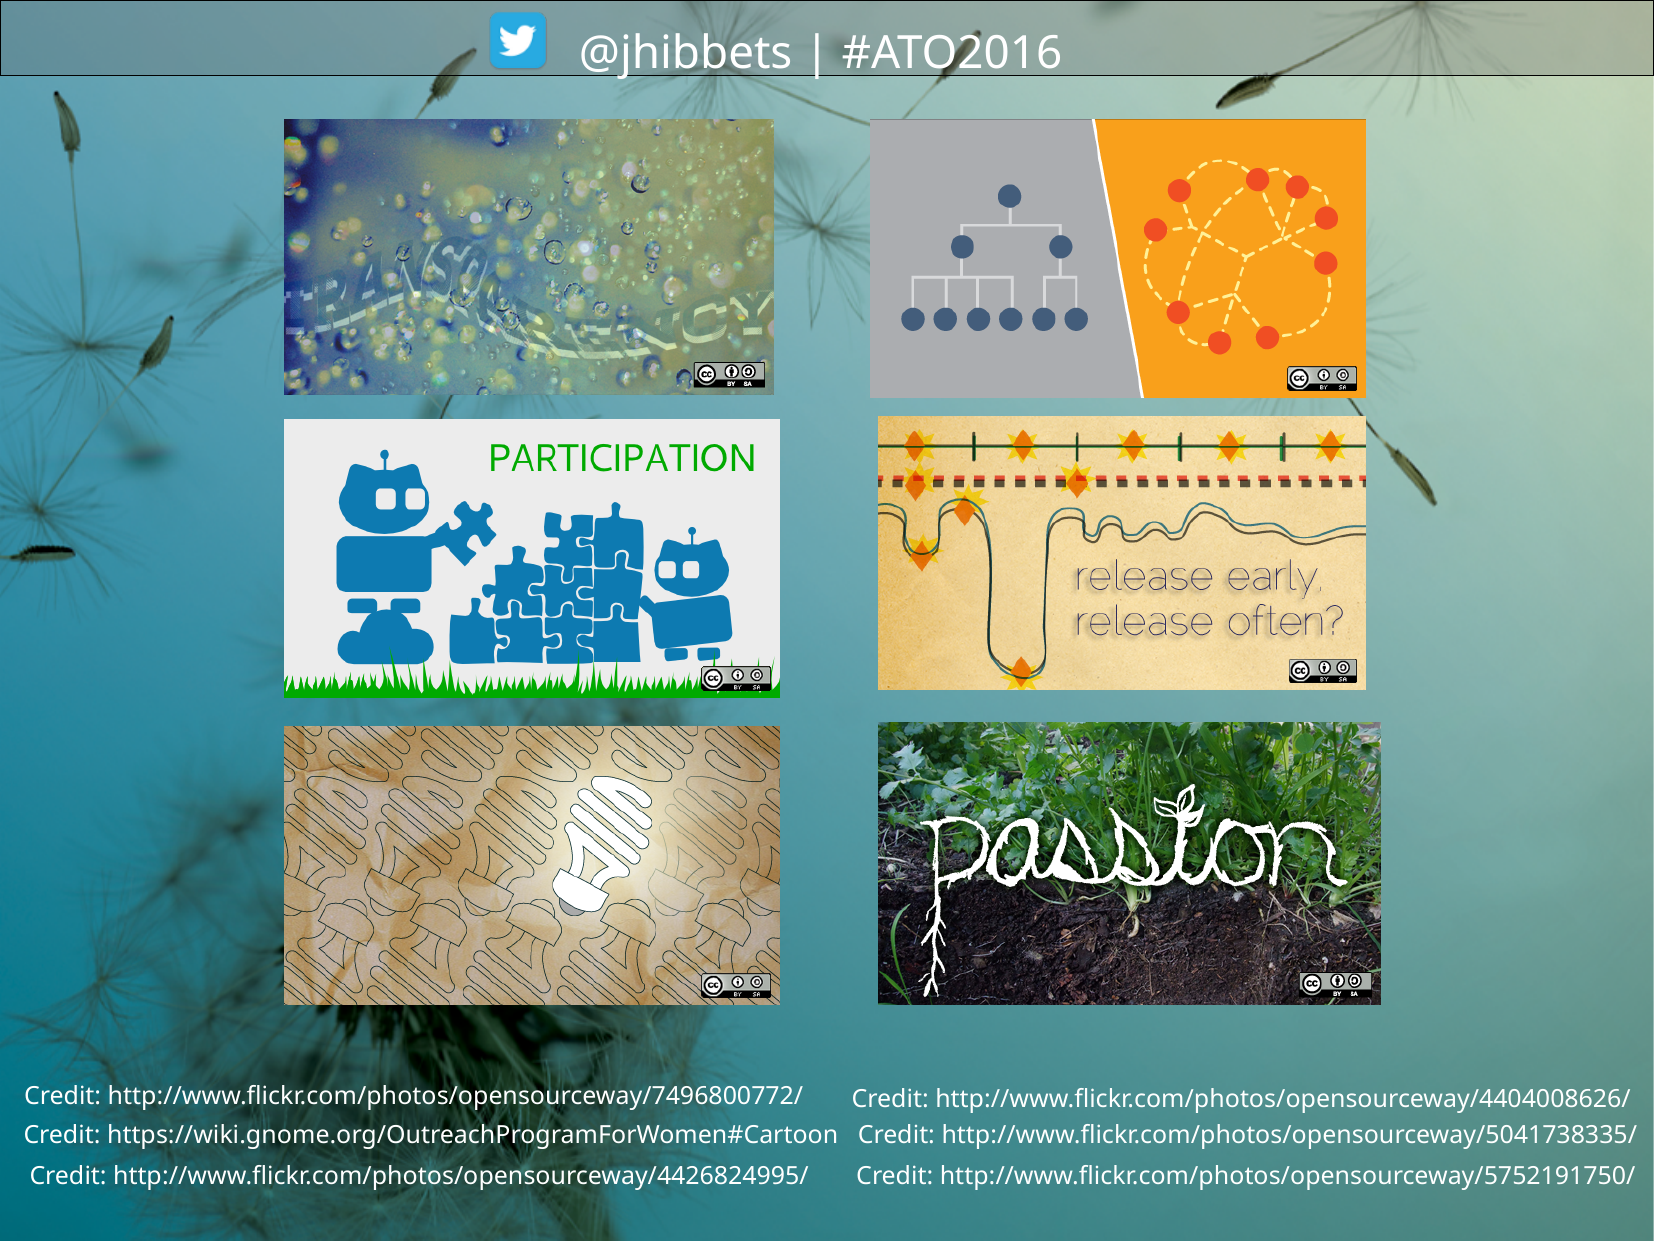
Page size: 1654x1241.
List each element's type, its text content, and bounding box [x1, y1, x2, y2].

text_box Credit: https://wiki.gnome.org/OutreachProgramForWomen#Cartoon [8, 1109, 843, 1150]
text_box Credit: http://www.flickr.com/photos/opensourceway/4426824995/ [14, 1150, 837, 1191]
picture [488, 11, 549, 72]
text_box Credit: http://www.flickr.com/photos/opensourceway/4404008626/ [836, 1072, 1654, 1109]
text_box Credit: http://www.flickr.com/photos/opensourceway/5752191750/ [841, 1150, 1647, 1191]
text_box Credit: http://www.flickr.com/photos/opensourceway/5041738335/ [843, 1109, 1654, 1150]
picture [0, 76, 1654, 1241]
text_box Credit: http://www.flickr.com/photos/opensourceway/7496800772/ [9, 1070, 826, 1109]
